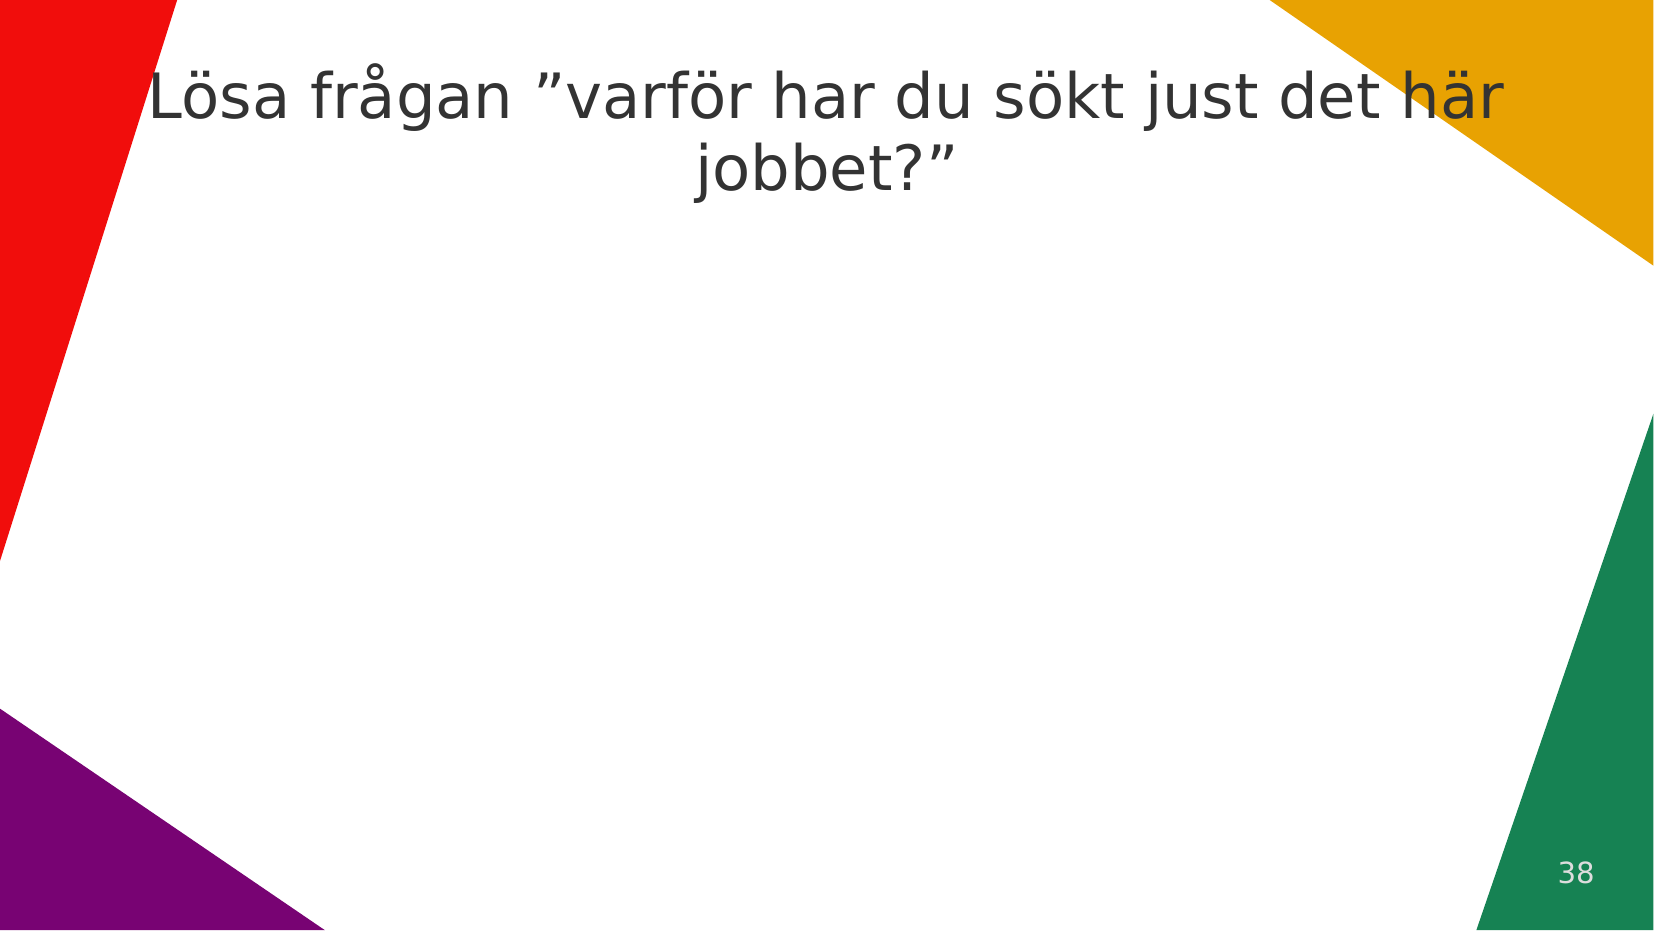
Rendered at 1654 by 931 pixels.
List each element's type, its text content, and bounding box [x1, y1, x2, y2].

title Lösa frågan ”varför har du sökt just det här jobbet?” [118, 59, 1536, 207]
